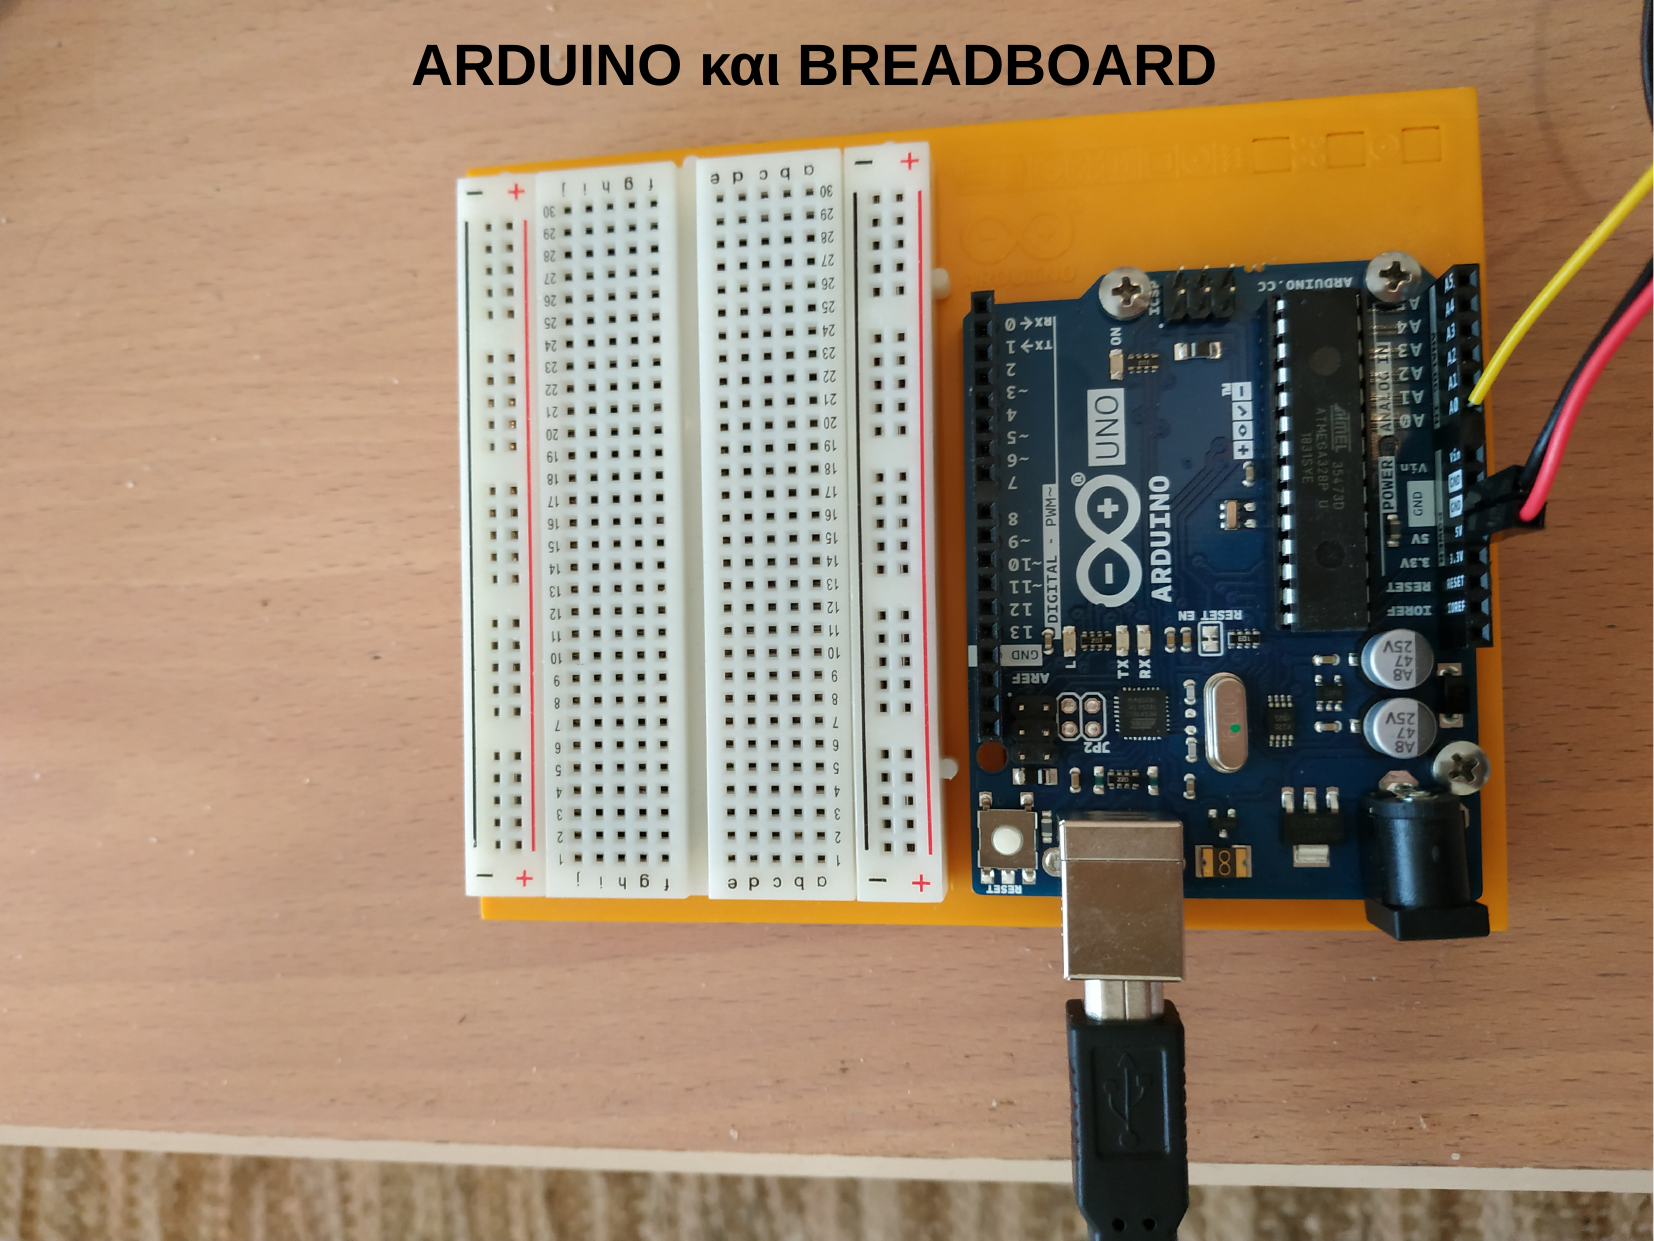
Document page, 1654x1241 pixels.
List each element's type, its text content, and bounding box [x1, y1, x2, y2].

text_box ARDUINO και BREADBOARD [94, 11, 1536, 119]
picture [0, 0, 1654, 1241]
